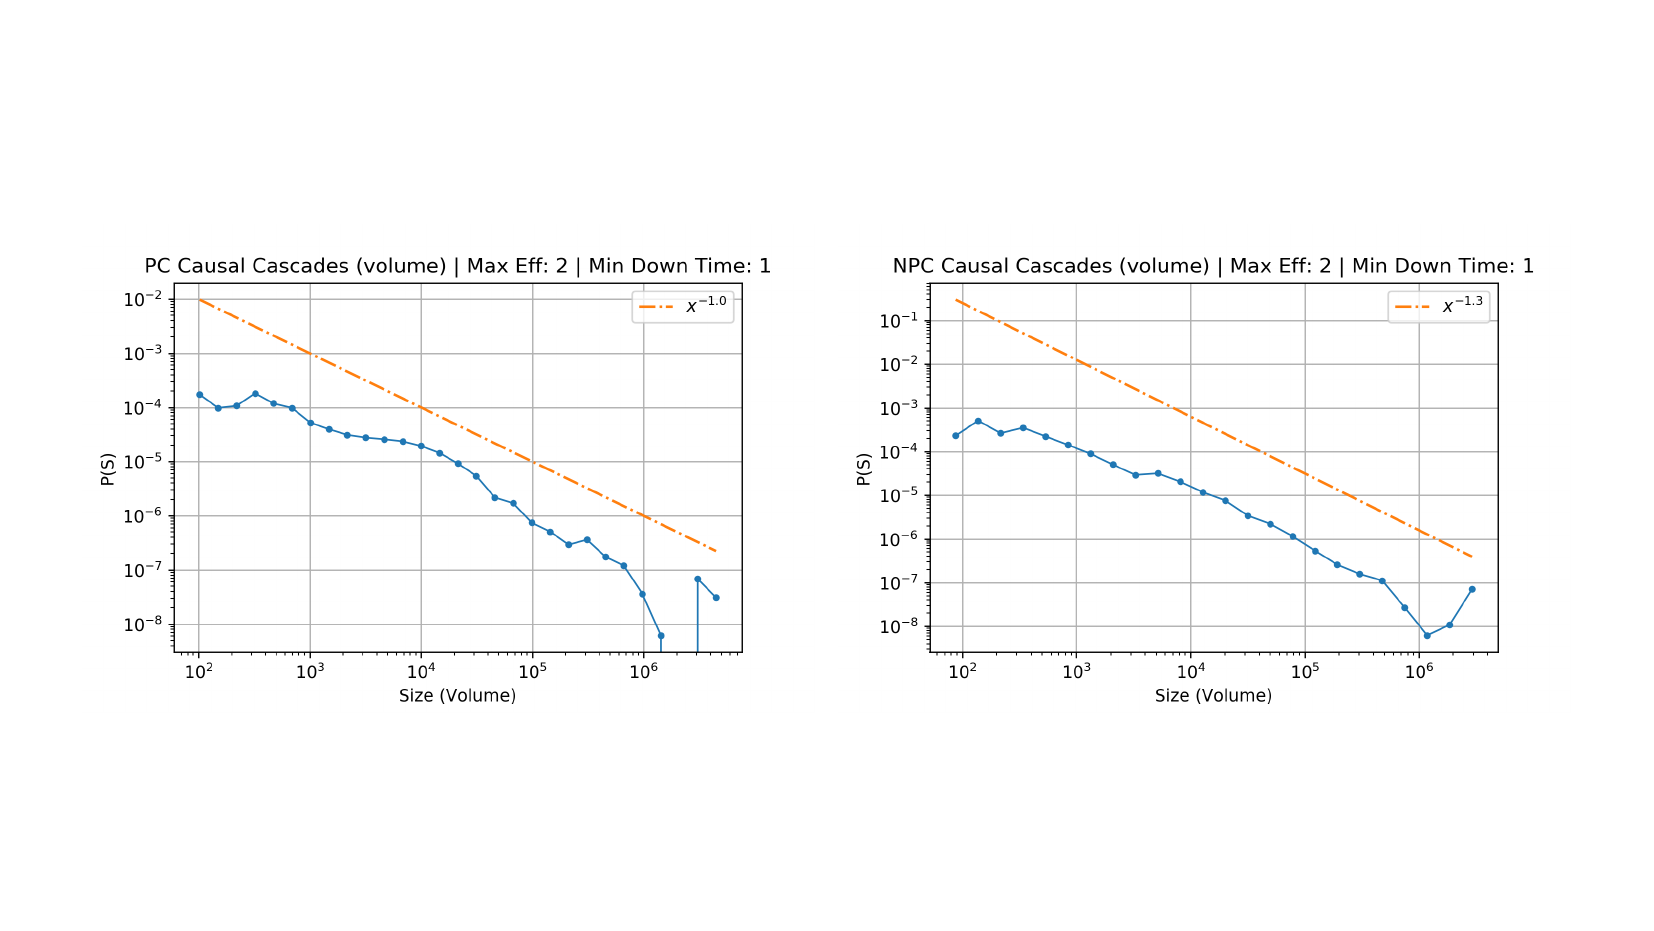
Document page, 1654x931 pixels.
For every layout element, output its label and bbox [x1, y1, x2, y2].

picture [838, 224, 1571, 713]
picture [82, 224, 815, 713]
